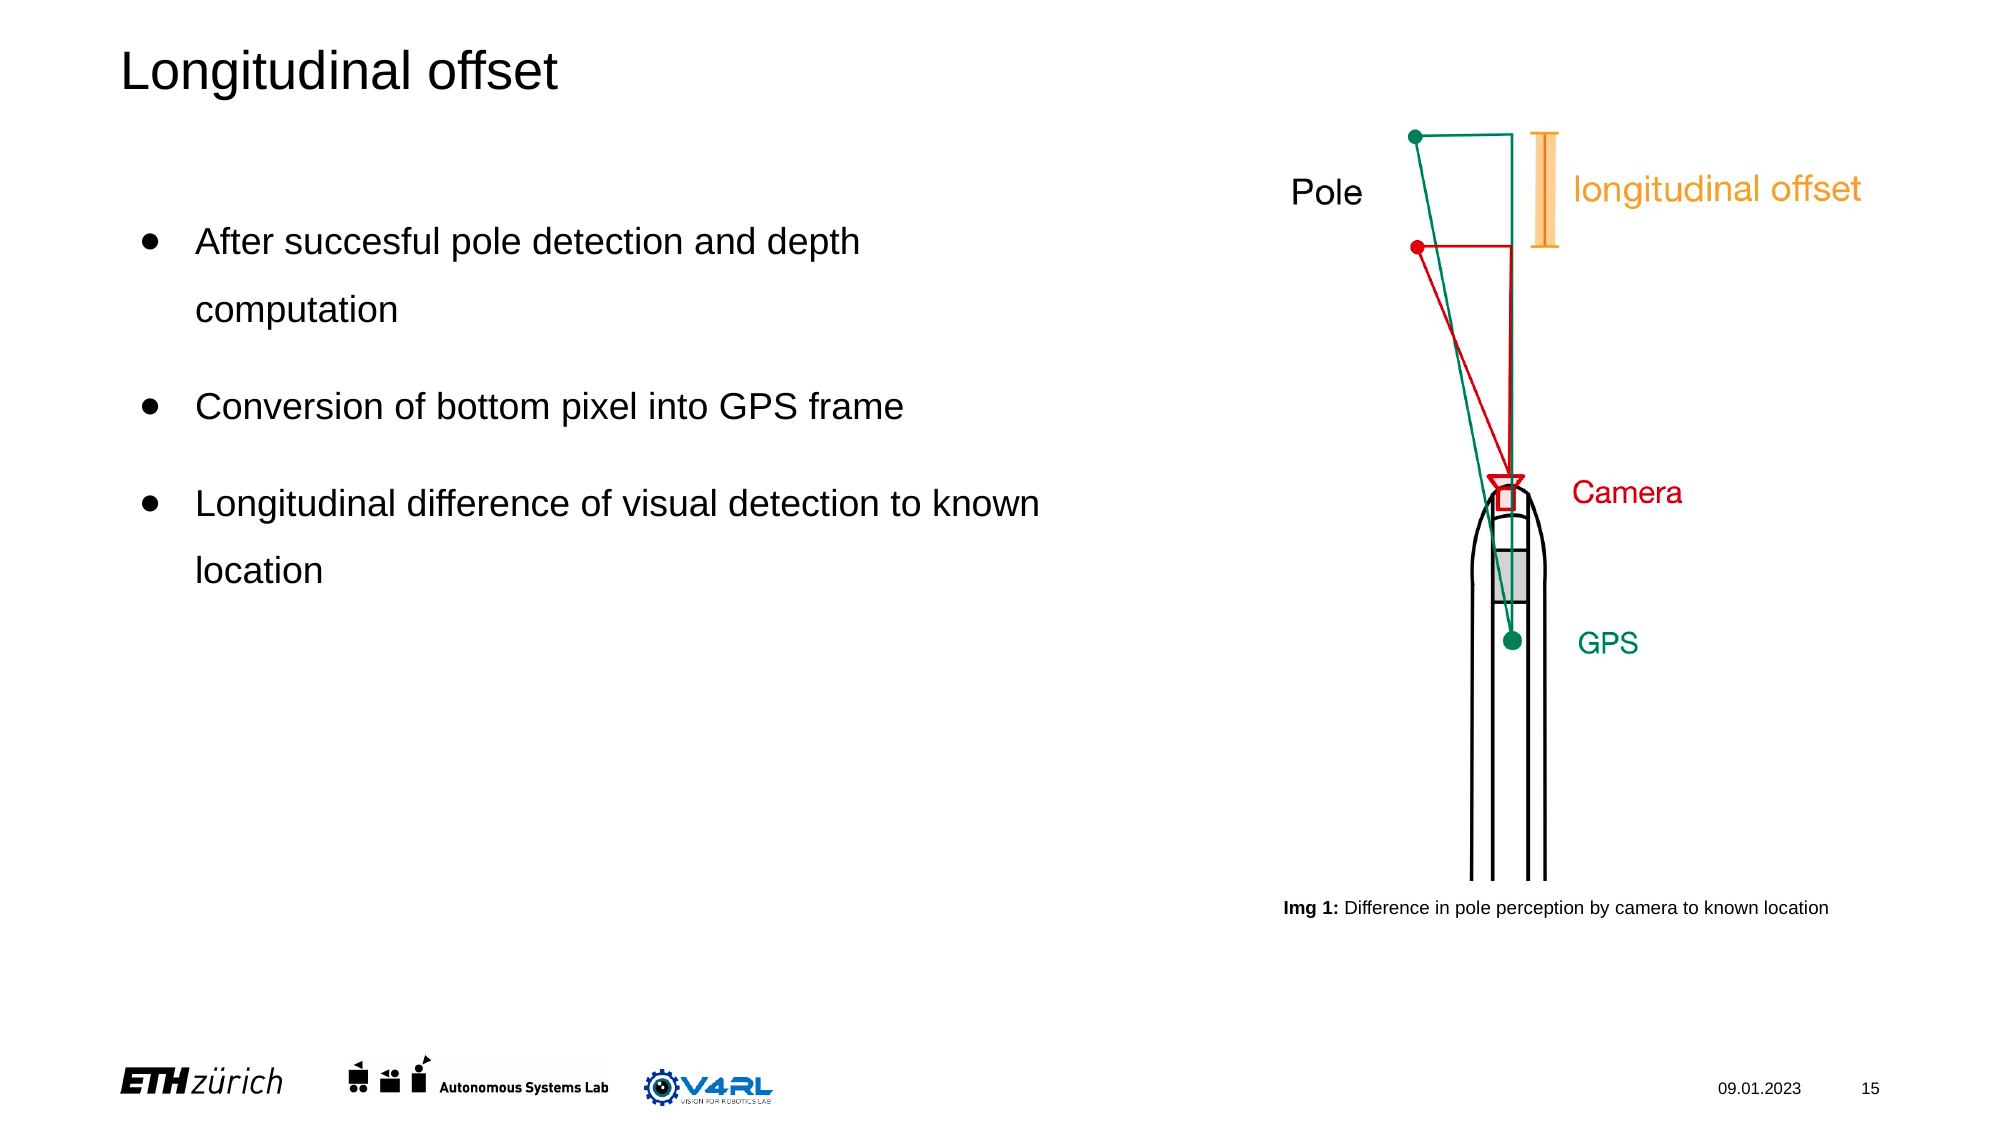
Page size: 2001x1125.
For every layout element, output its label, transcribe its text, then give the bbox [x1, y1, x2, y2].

list After succesful pole detection and depth computation Conversion of bottom pixel into GPS frame Longitudinal difference of visual detection to known location [120, 194, 1075, 514]
text_box Img 1: Difference in pole perception by camera to known location [1268, 880, 1949, 934]
picture [1248, 70, 1872, 881]
title Longitudinal offset [120, 42, 1880, 191]
picture [120, 1067, 282, 1094]
picture [644, 1069, 776, 1106]
slide_number 09.01.2023 [1718, 1069, 1819, 1106]
slide_number <number> [1827, 1069, 1880, 1106]
